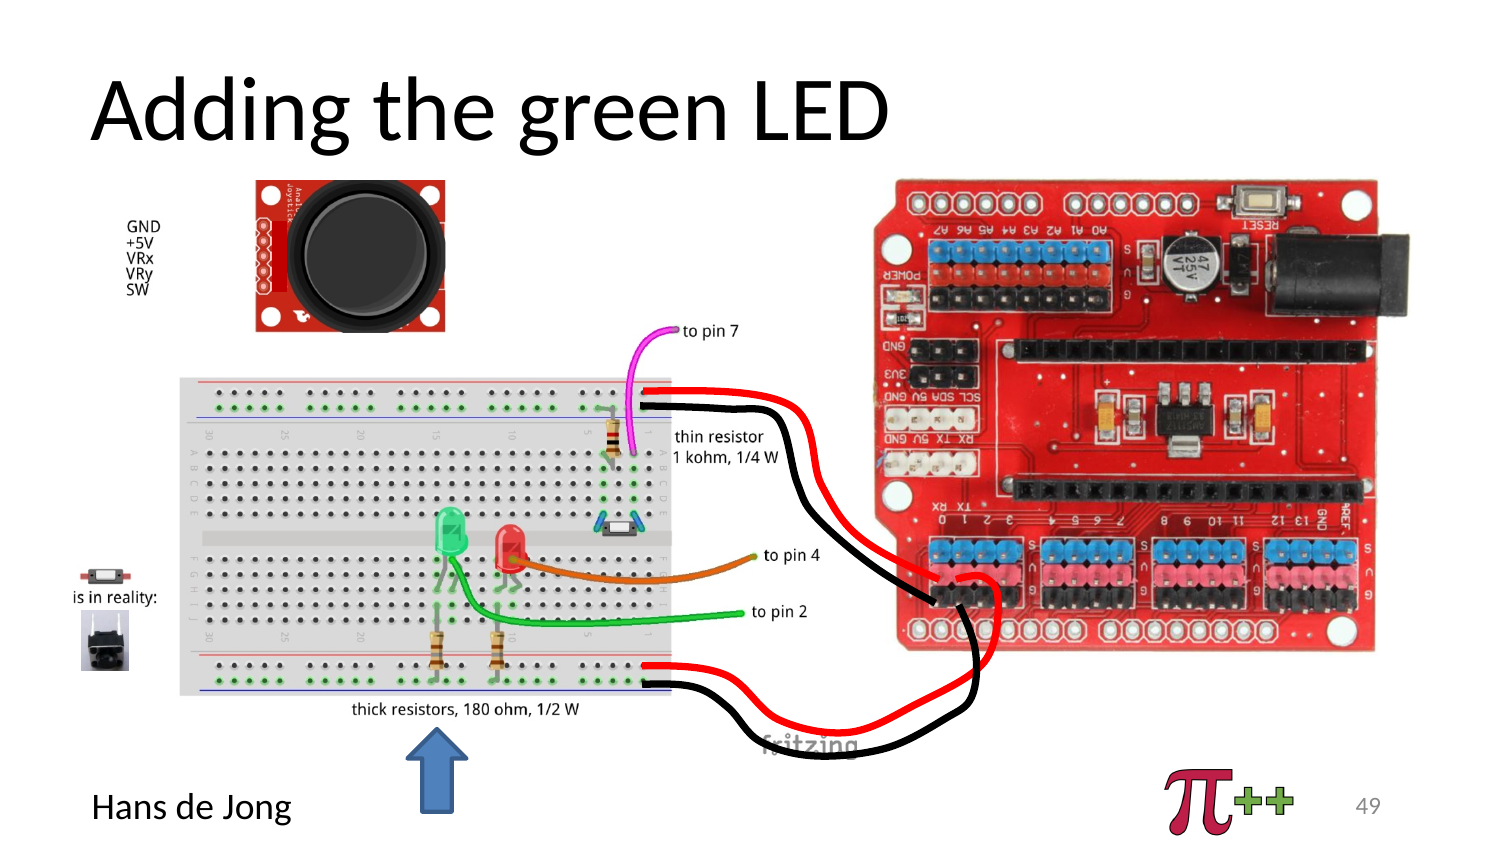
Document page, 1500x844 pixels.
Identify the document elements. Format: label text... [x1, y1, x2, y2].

picture [868, 173, 1418, 657]
text_box [272, 221, 287, 292]
title Adding the green LED [75, 33, 1426, 175]
picture [0, 180, 857, 760]
text_box [407, 728, 467, 812]
text_box 49 [1340, 782, 1426, 827]
